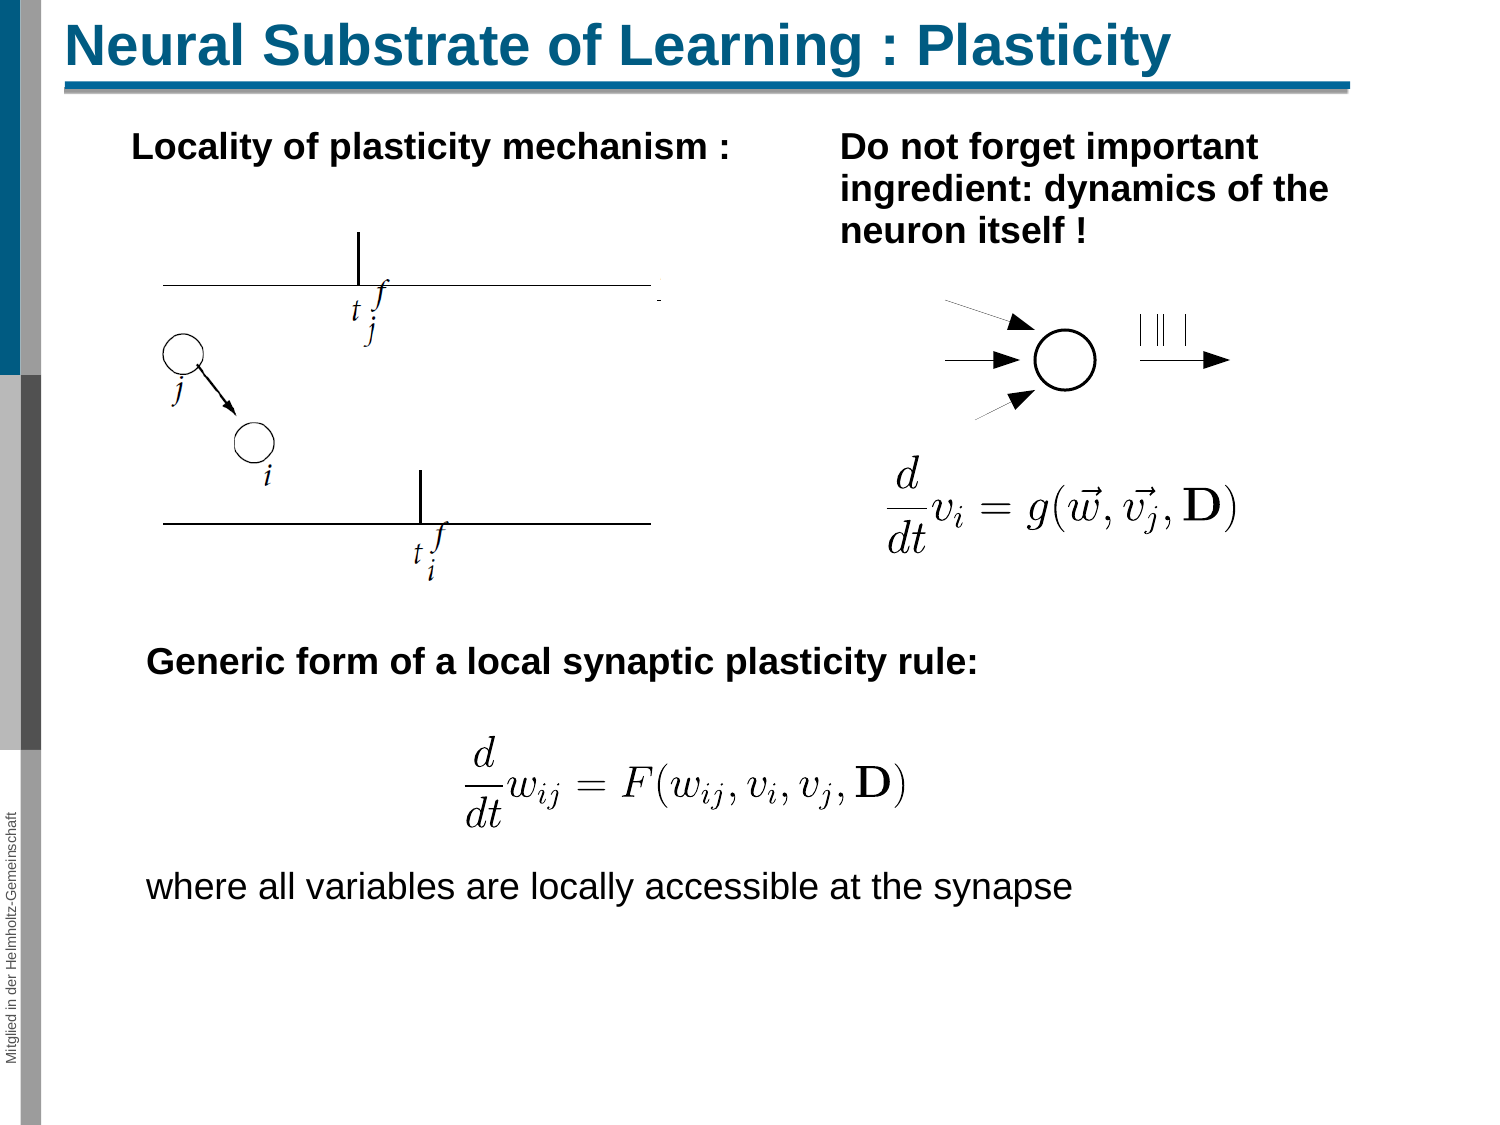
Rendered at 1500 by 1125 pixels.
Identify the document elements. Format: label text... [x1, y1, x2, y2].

text_box where all variables are locally accessible at the synapse [131, 858, 1321, 916]
text_box Locality of plasticity mechanism : [116, 117, 751, 175]
text_box Generic form of a local synaptic plasticity rule: [131, 633, 1321, 691]
text_box Do not forget important ingredient: dynamics of the neuron itself ! [825, 117, 1459, 259]
picture [143, 209, 661, 590]
picture [450, 720, 920, 844]
text_box Neural Substrate of Learning : Plasticity [64, 7, 1440, 102]
picture [870, 438, 1253, 571]
